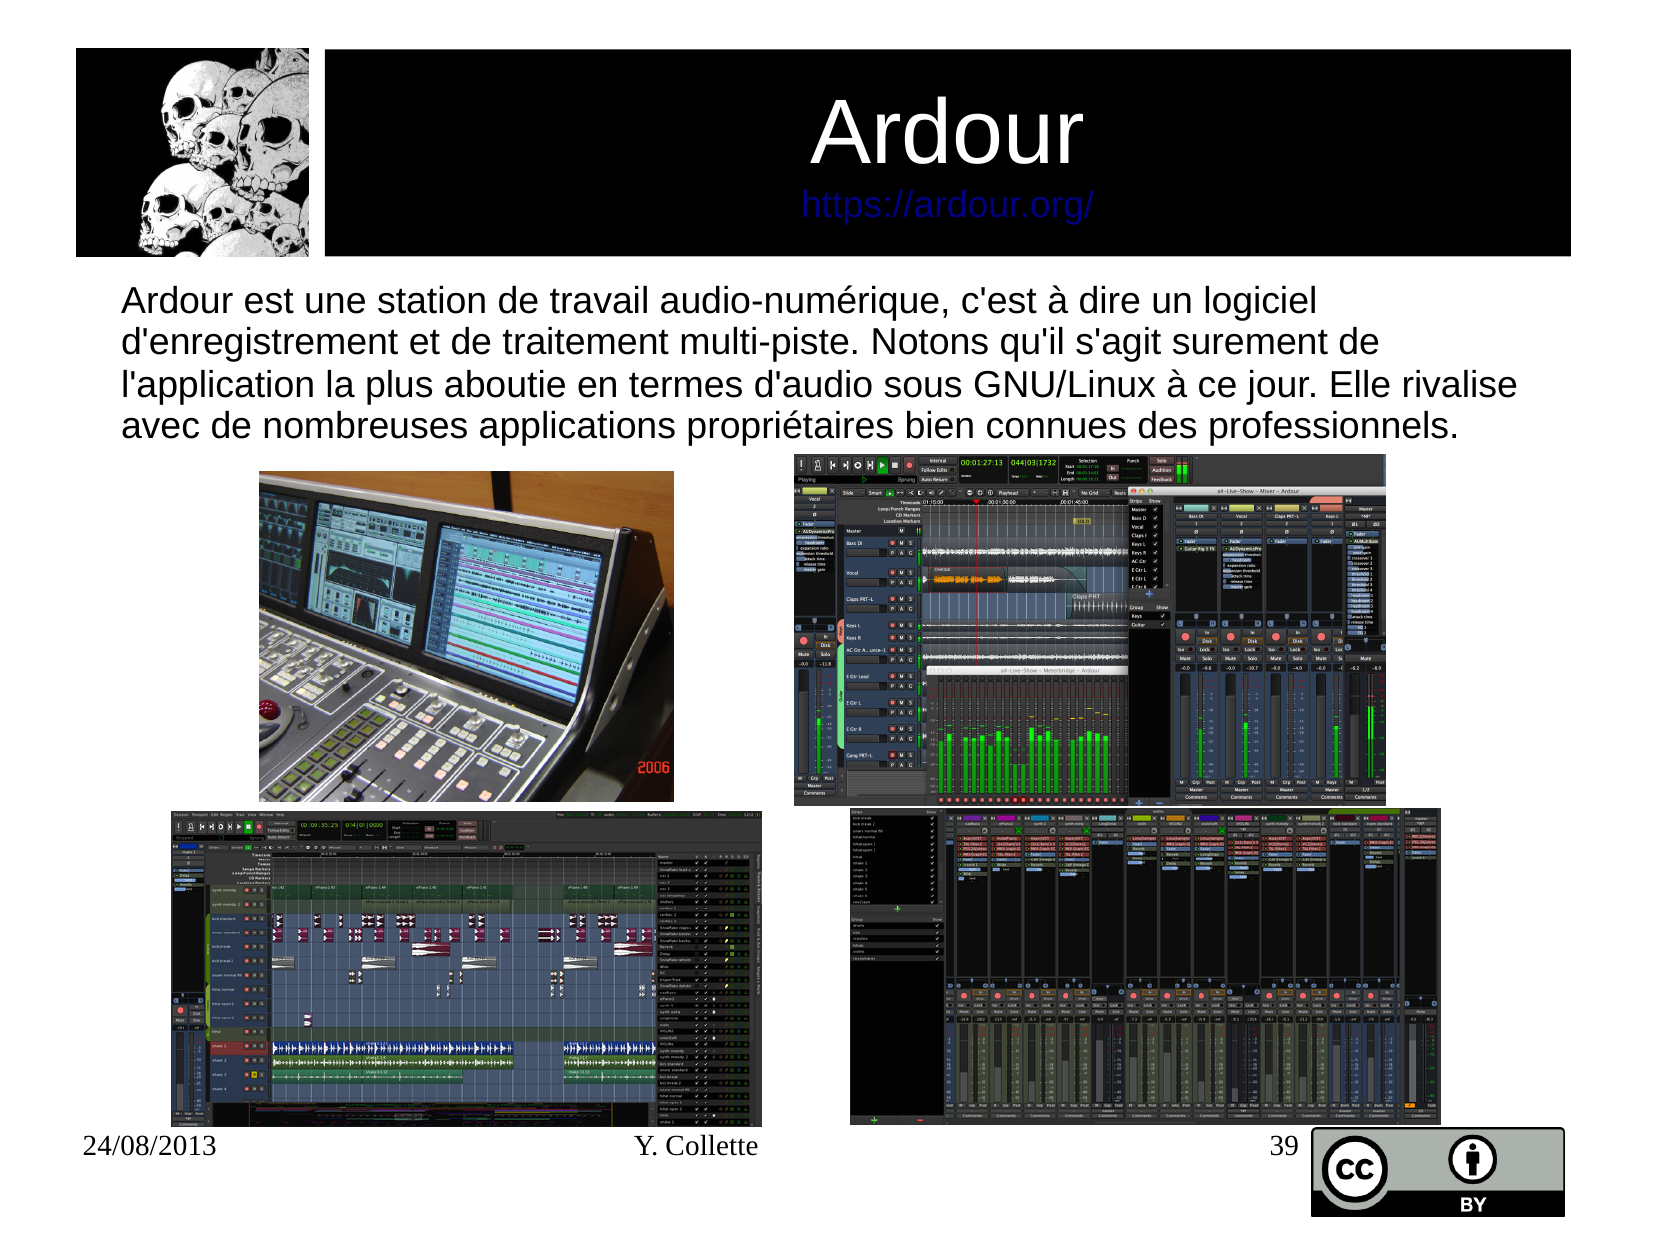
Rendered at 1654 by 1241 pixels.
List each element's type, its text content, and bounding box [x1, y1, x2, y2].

picture [171, 811, 762, 1127]
picture [1311, 1127, 1565, 1217]
picture [76, 48, 309, 257]
picture [794, 454, 1386, 806]
picture [259, 471, 674, 802]
text_box Ardour est une station de travail audio-numérique, c'est à dire un logiciel d'enregistrement et de traitement multi-piste. Notons qu'il s'agit surement de l'application la plus aboutie en termes d'audio sous GNU/Linux à ce jour. Elle rivalise avec de nombreuses applications propriétaires bien connues des professionnels. [106, 271, 1577, 455]
picture [850, 808, 1441, 1125]
title Ardour https://ardour.org/ [324, 49, 1571, 257]
